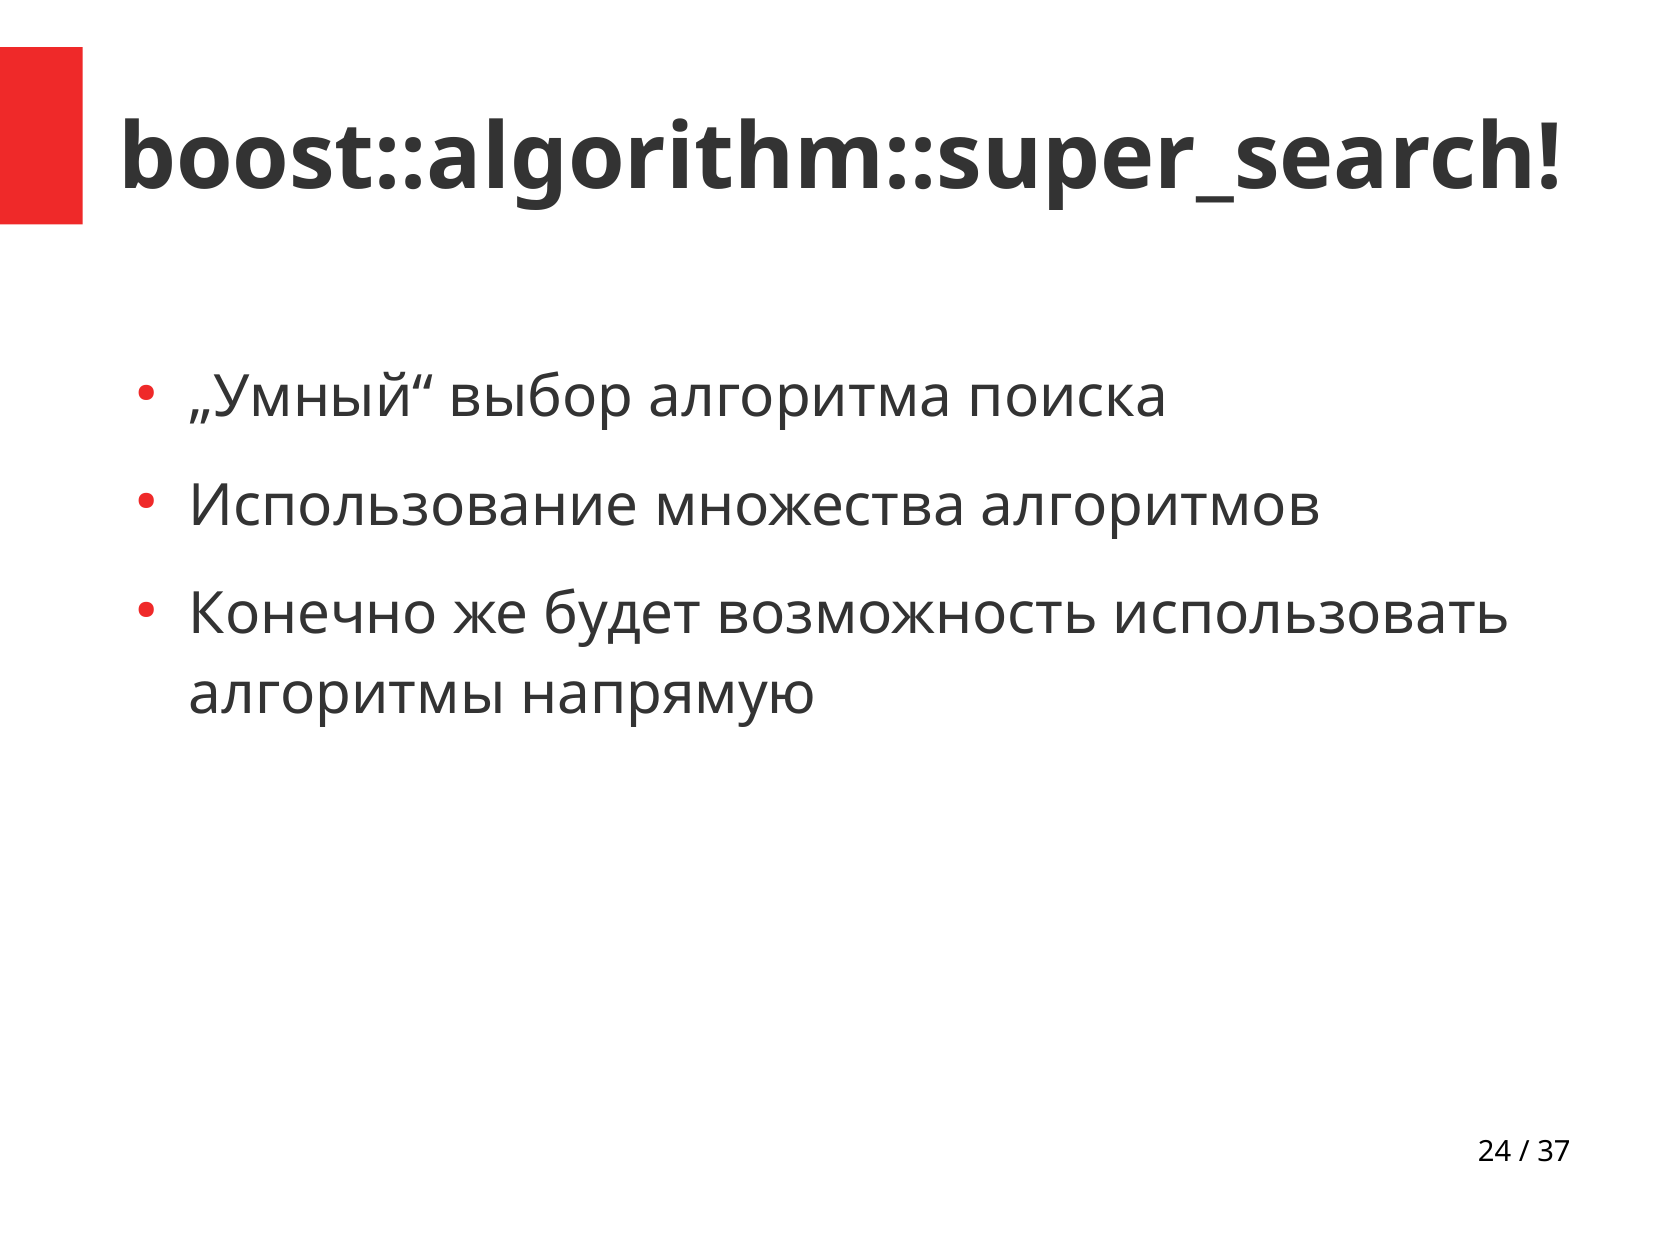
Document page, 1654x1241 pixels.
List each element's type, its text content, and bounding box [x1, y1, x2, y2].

list „Умный“ выбор алгоритма поиска Использование множества алгоритмов Конечно же будет возможность использовать алгоритмы напрямую [118, 354, 1536, 1074]
title boost::algorithm::super_search! [118, 49, 1571, 257]
